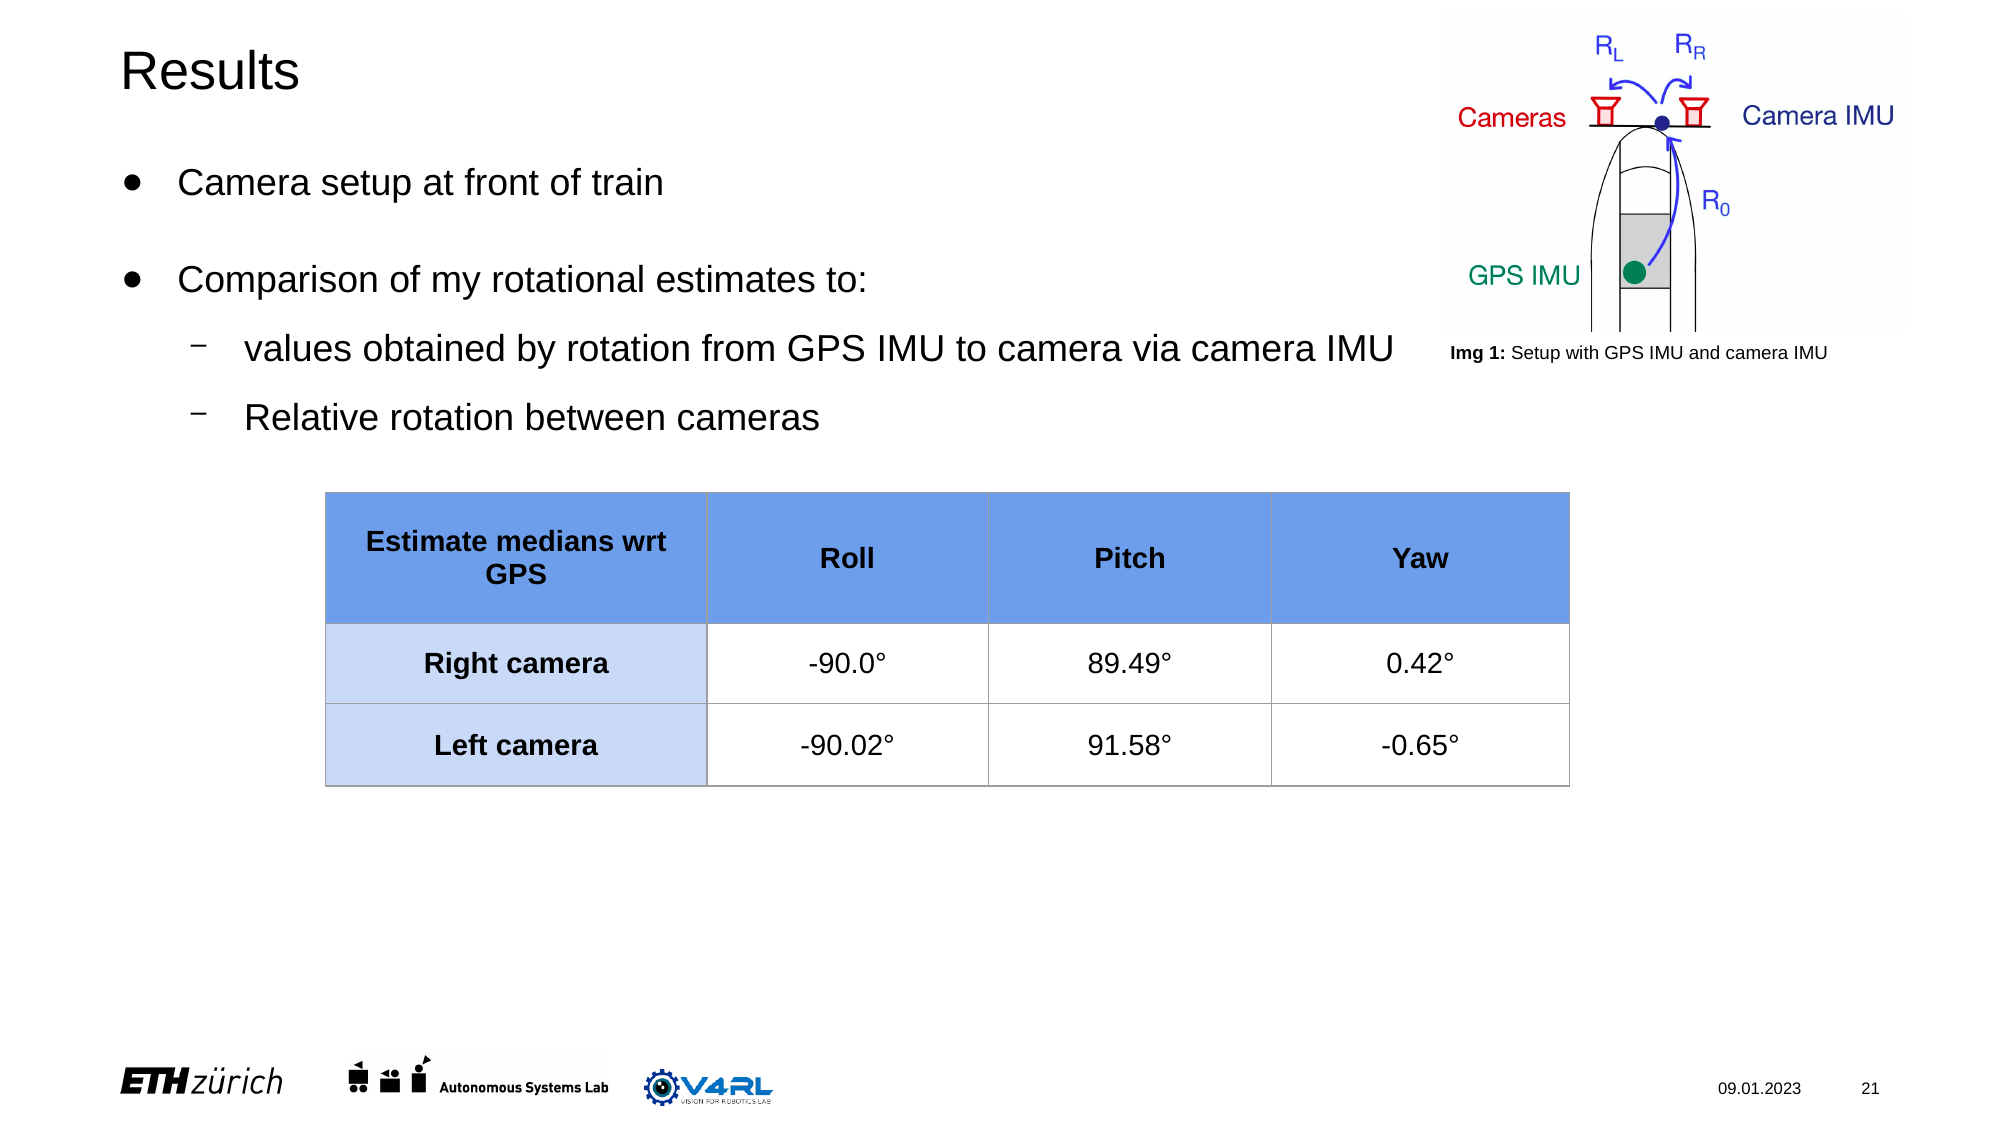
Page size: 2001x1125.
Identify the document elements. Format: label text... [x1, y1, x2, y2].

table_header Pitch [989, 493, 1271, 623]
title Results [120, 42, 1440, 135]
slide_number <number> [1827, 1069, 1880, 1106]
table_header Roll [708, 493, 988, 623]
slide_number 09.01.2023 [1718, 1069, 1819, 1106]
table_cell -0.65° [1272, 704, 1569, 785]
table_header Estimate medians wrt GPS [326, 493, 706, 623]
text_box Img 1: Setup with GPS IMU and camera IMU [1435, 325, 2000, 378]
table_cell 89.49° [989, 624, 1271, 703]
list Camera setup at front of train Comparison of my rotational estimates to: values obtained by rotation from GPS IMU to camera via camera IMU Relative rotation between cameras [102, 135, 1873, 455]
picture [1440, 11, 1908, 332]
table_cell -90.02° [708, 704, 988, 785]
table_cell Right camera [326, 624, 706, 703]
table_header Yaw [1272, 493, 1569, 623]
table_cell -90.0° [708, 624, 988, 703]
table_cell 91.58° [989, 704, 1271, 785]
picture [644, 1069, 776, 1106]
table_cell Left camera [326, 704, 706, 785]
table_cell 0.42° [1272, 624, 1569, 703]
picture [120, 1067, 282, 1094]
